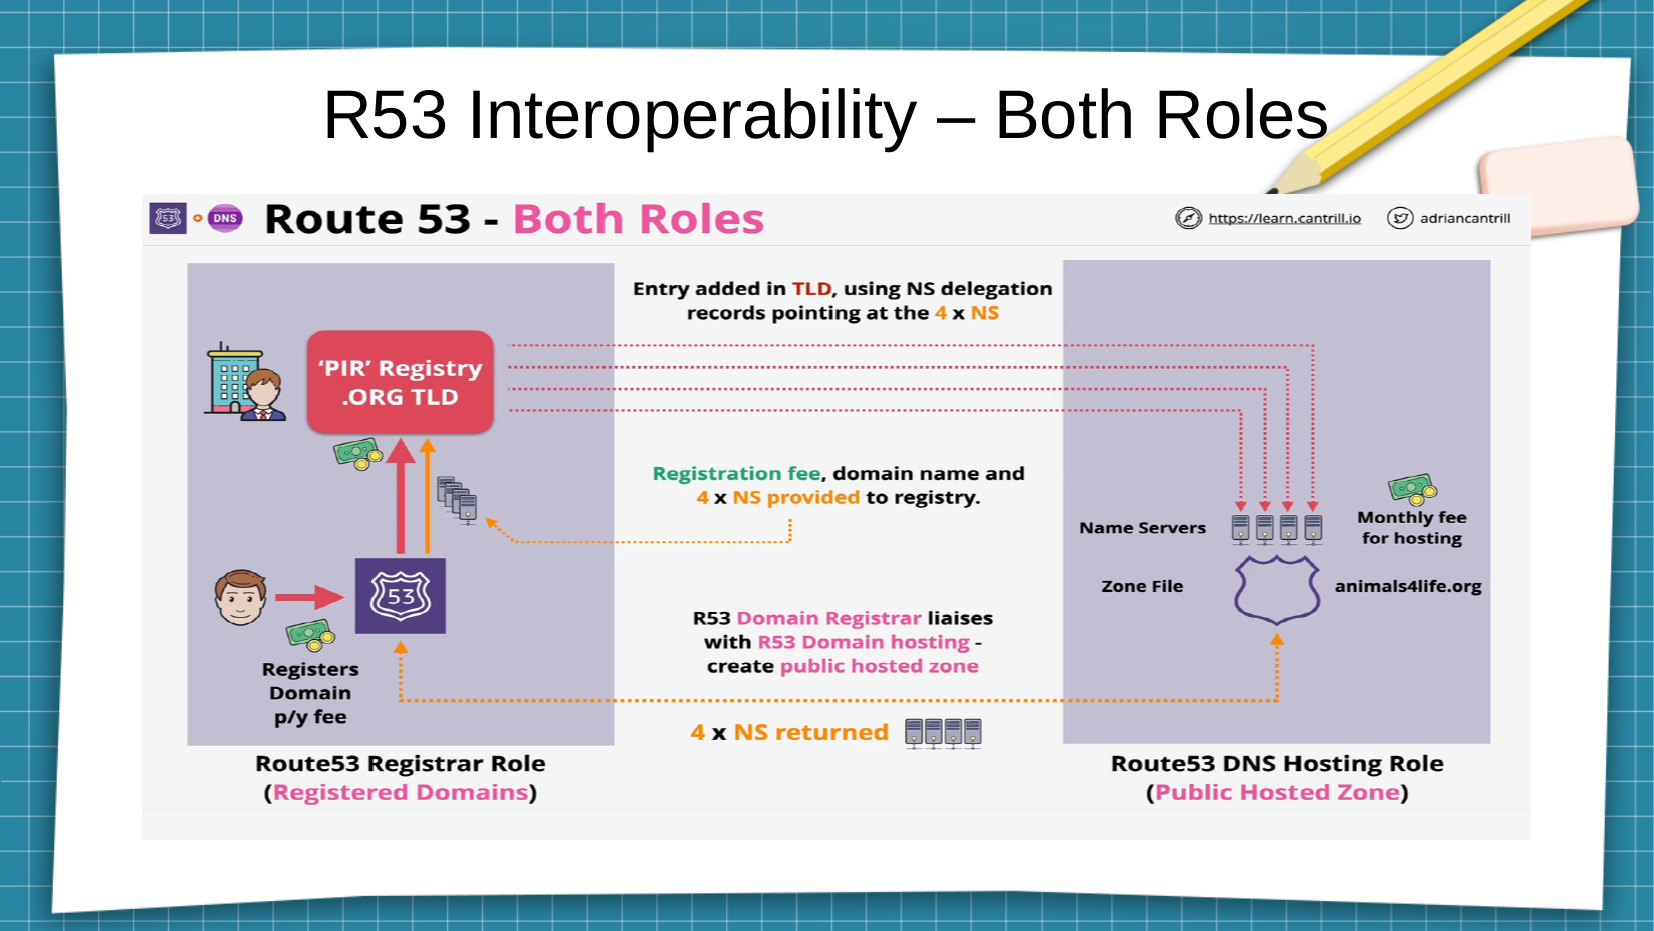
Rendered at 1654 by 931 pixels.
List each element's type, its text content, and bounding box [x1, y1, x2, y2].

title R53 Interoperability – Both Roles [82, 37, 1571, 193]
picture [0, 0, 1654, 931]
